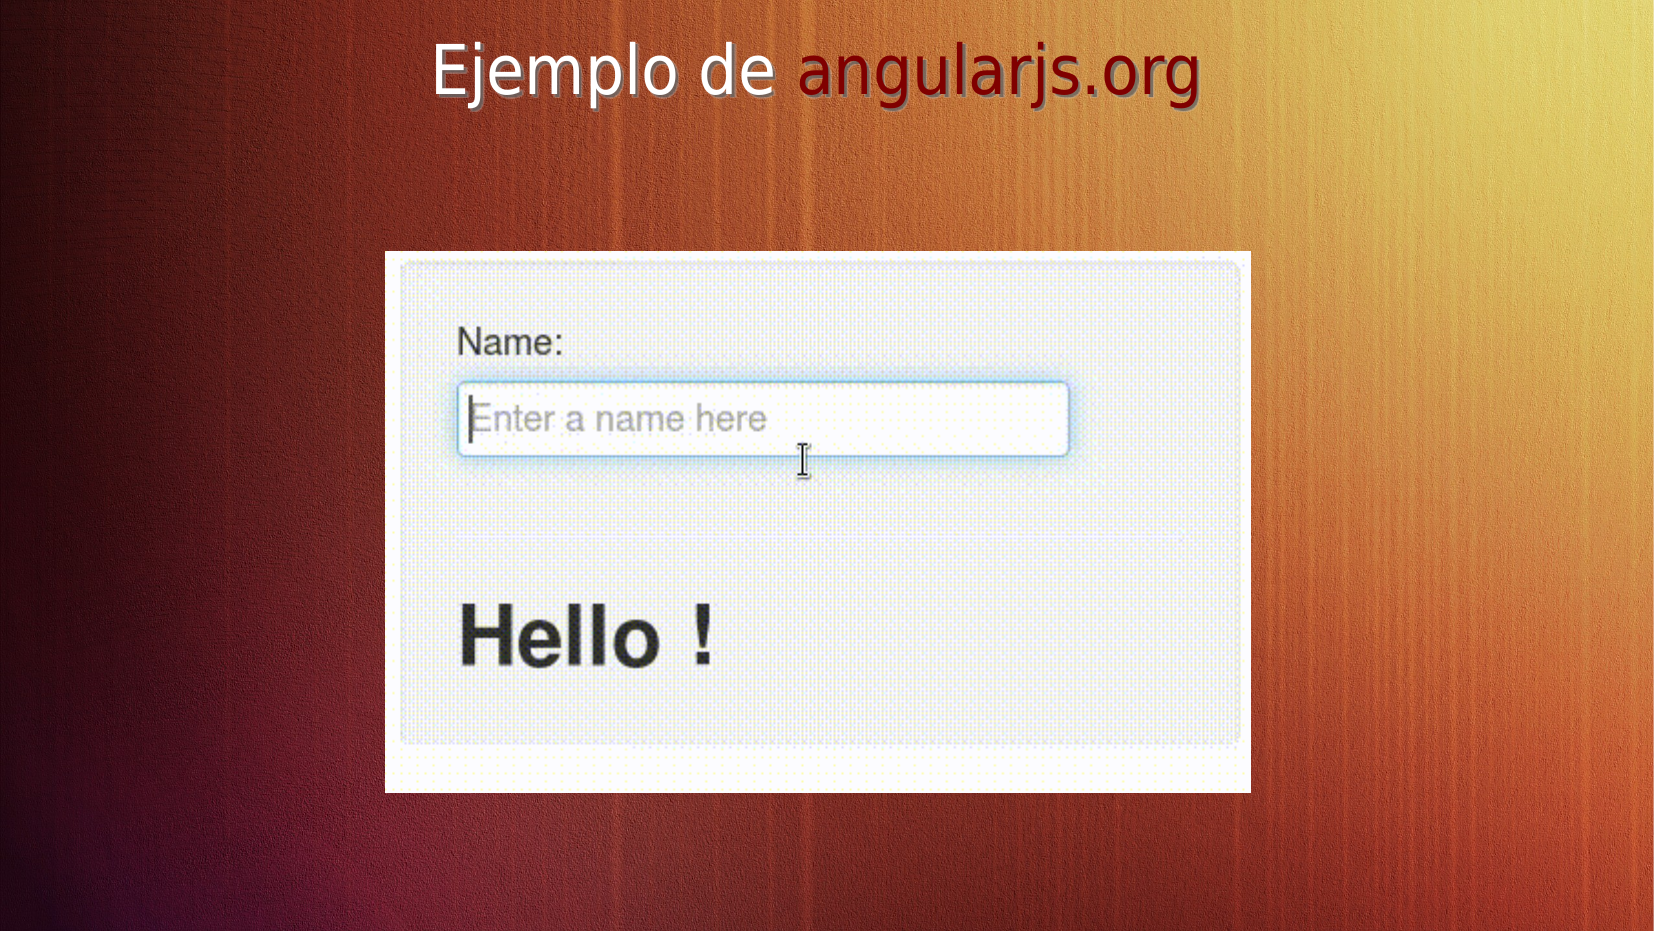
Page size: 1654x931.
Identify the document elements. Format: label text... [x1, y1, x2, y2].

title Ejemplo de angularjs.org [82, 31, 1571, 112]
picture [0, 0, 1654, 931]
